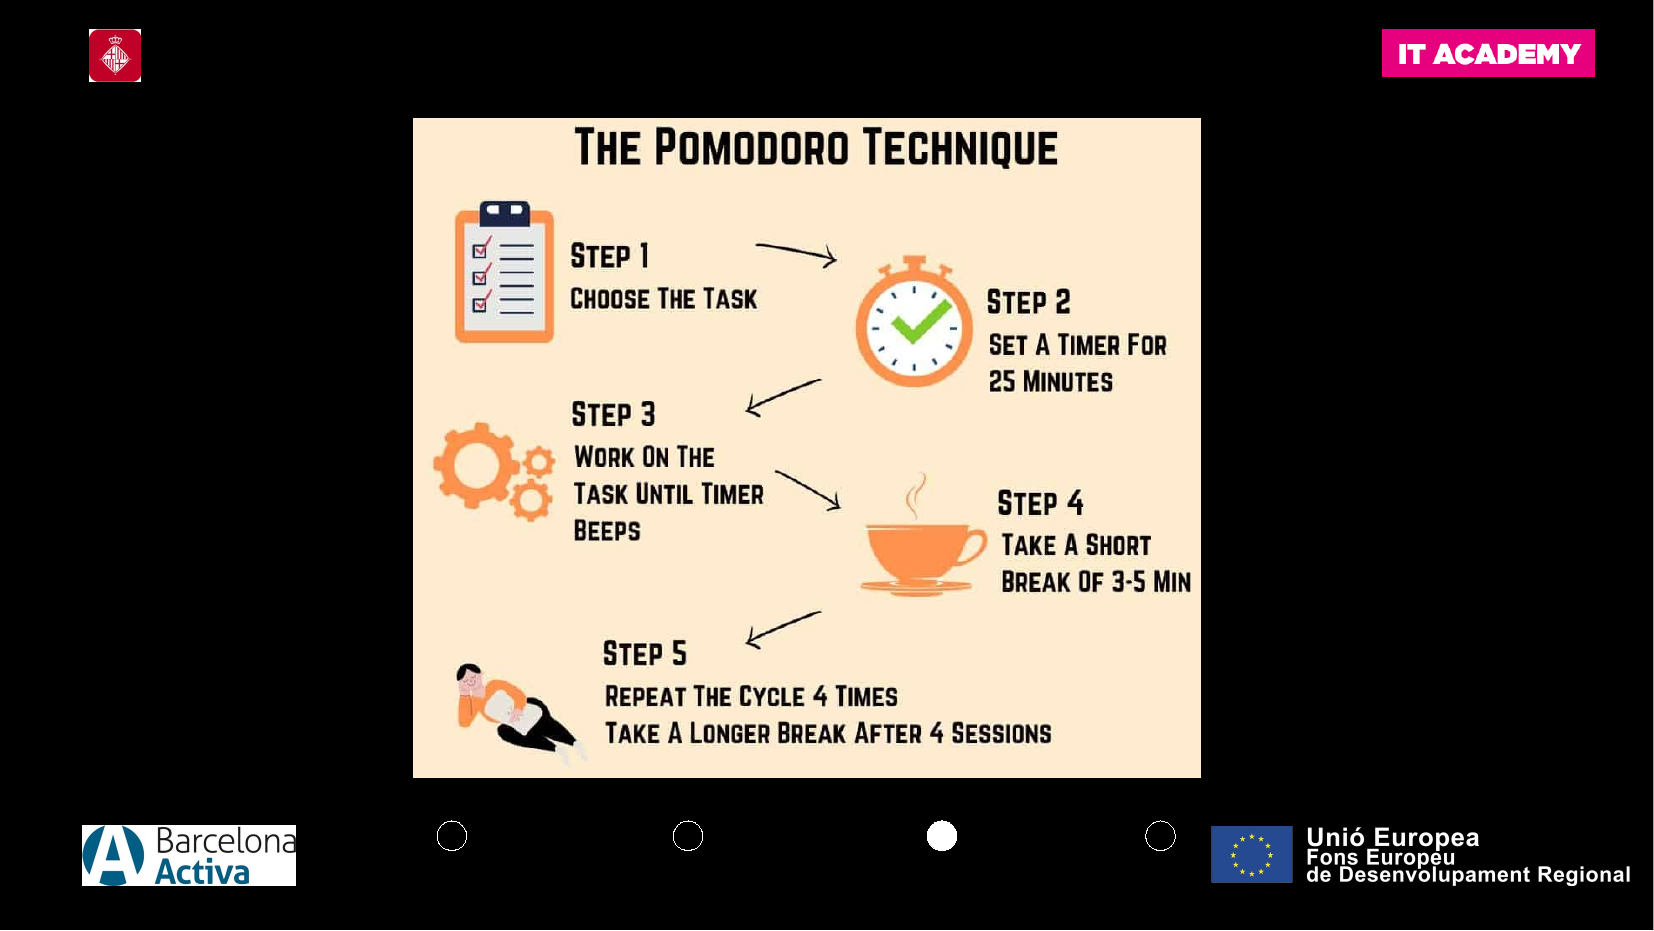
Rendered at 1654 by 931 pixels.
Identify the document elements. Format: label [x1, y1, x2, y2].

picture [1210, 826, 1631, 886]
text_box [437, 820, 467, 851]
text_box [927, 820, 957, 851]
picture [89, 29, 141, 82]
picture [82, 825, 296, 886]
picture [1382, 29, 1595, 77]
text_box [1145, 820, 1176, 851]
text_box [673, 820, 703, 851]
picture [413, 118, 1201, 778]
